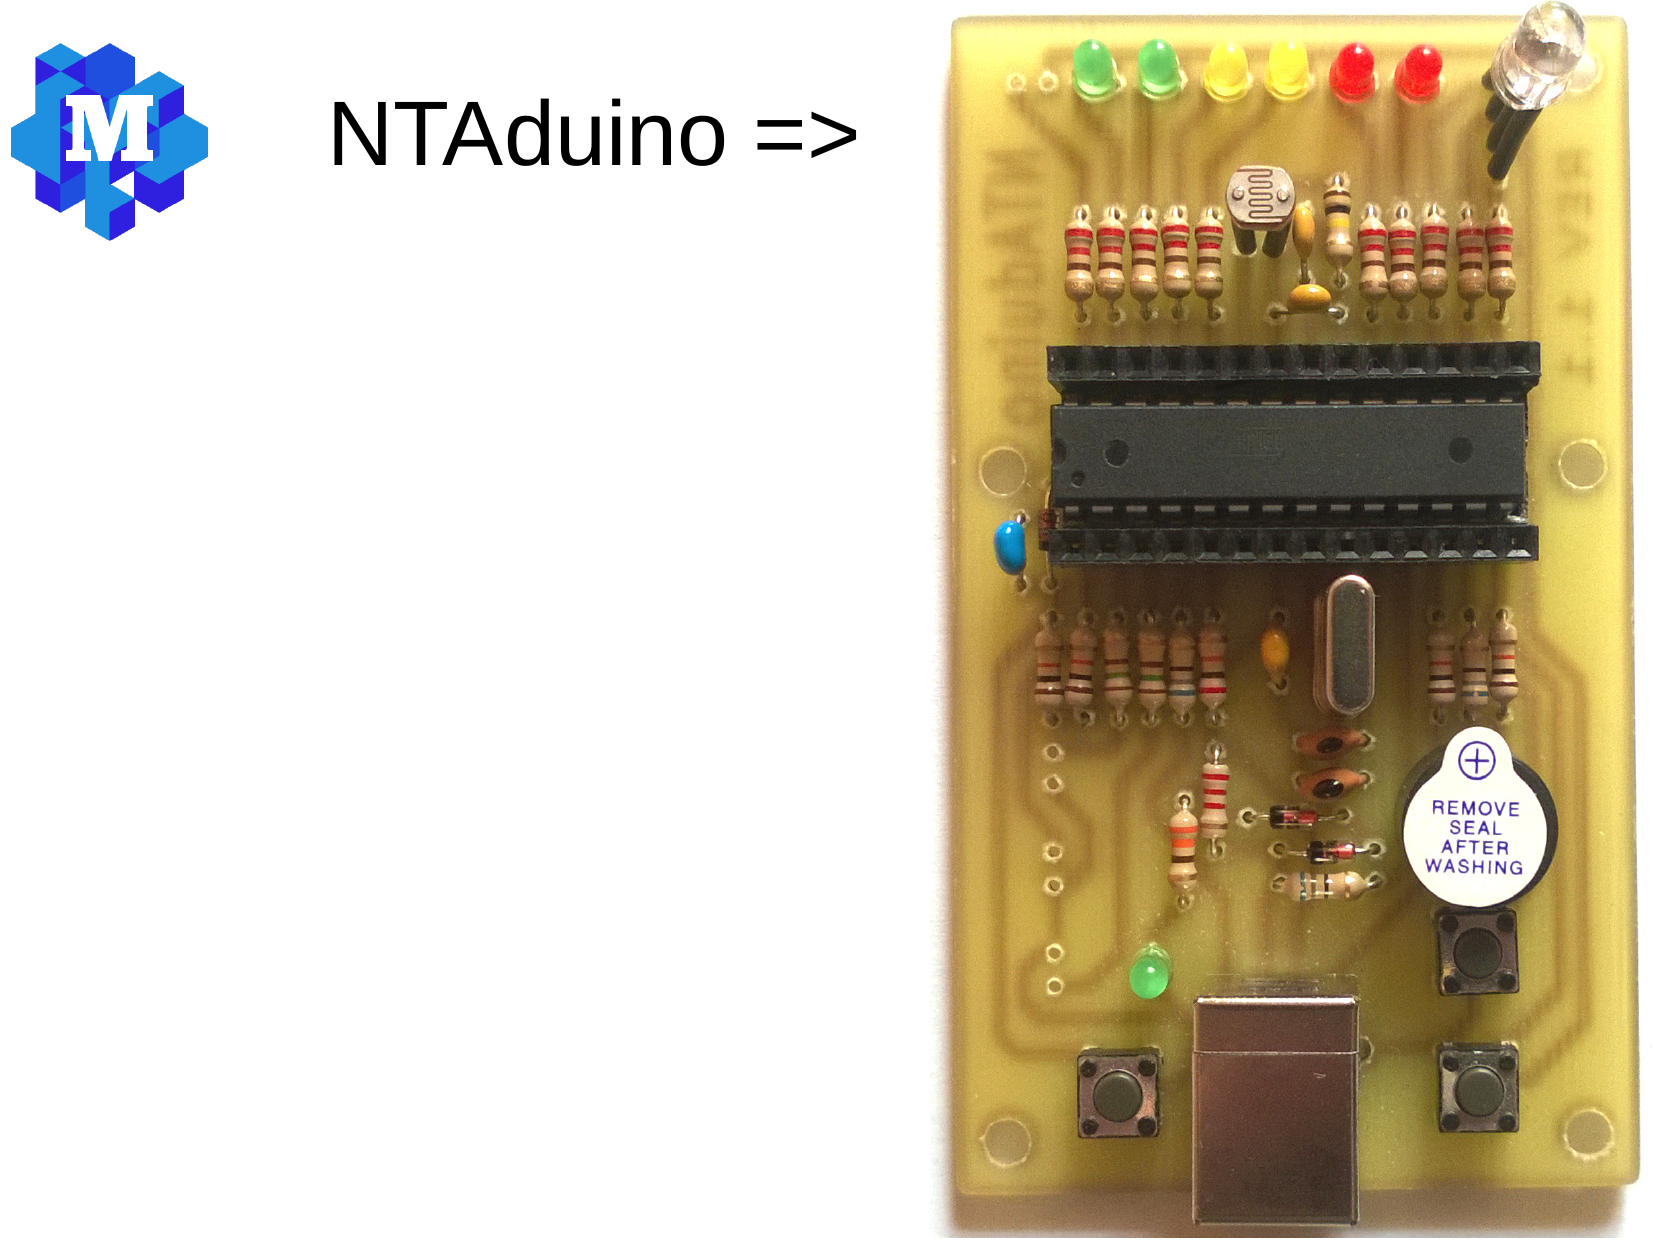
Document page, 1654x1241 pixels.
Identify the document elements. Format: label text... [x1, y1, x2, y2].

picture [11, 15, 208, 241]
picture [930, 0, 1654, 1238]
title NTAduino => [244, 30, 946, 238]
